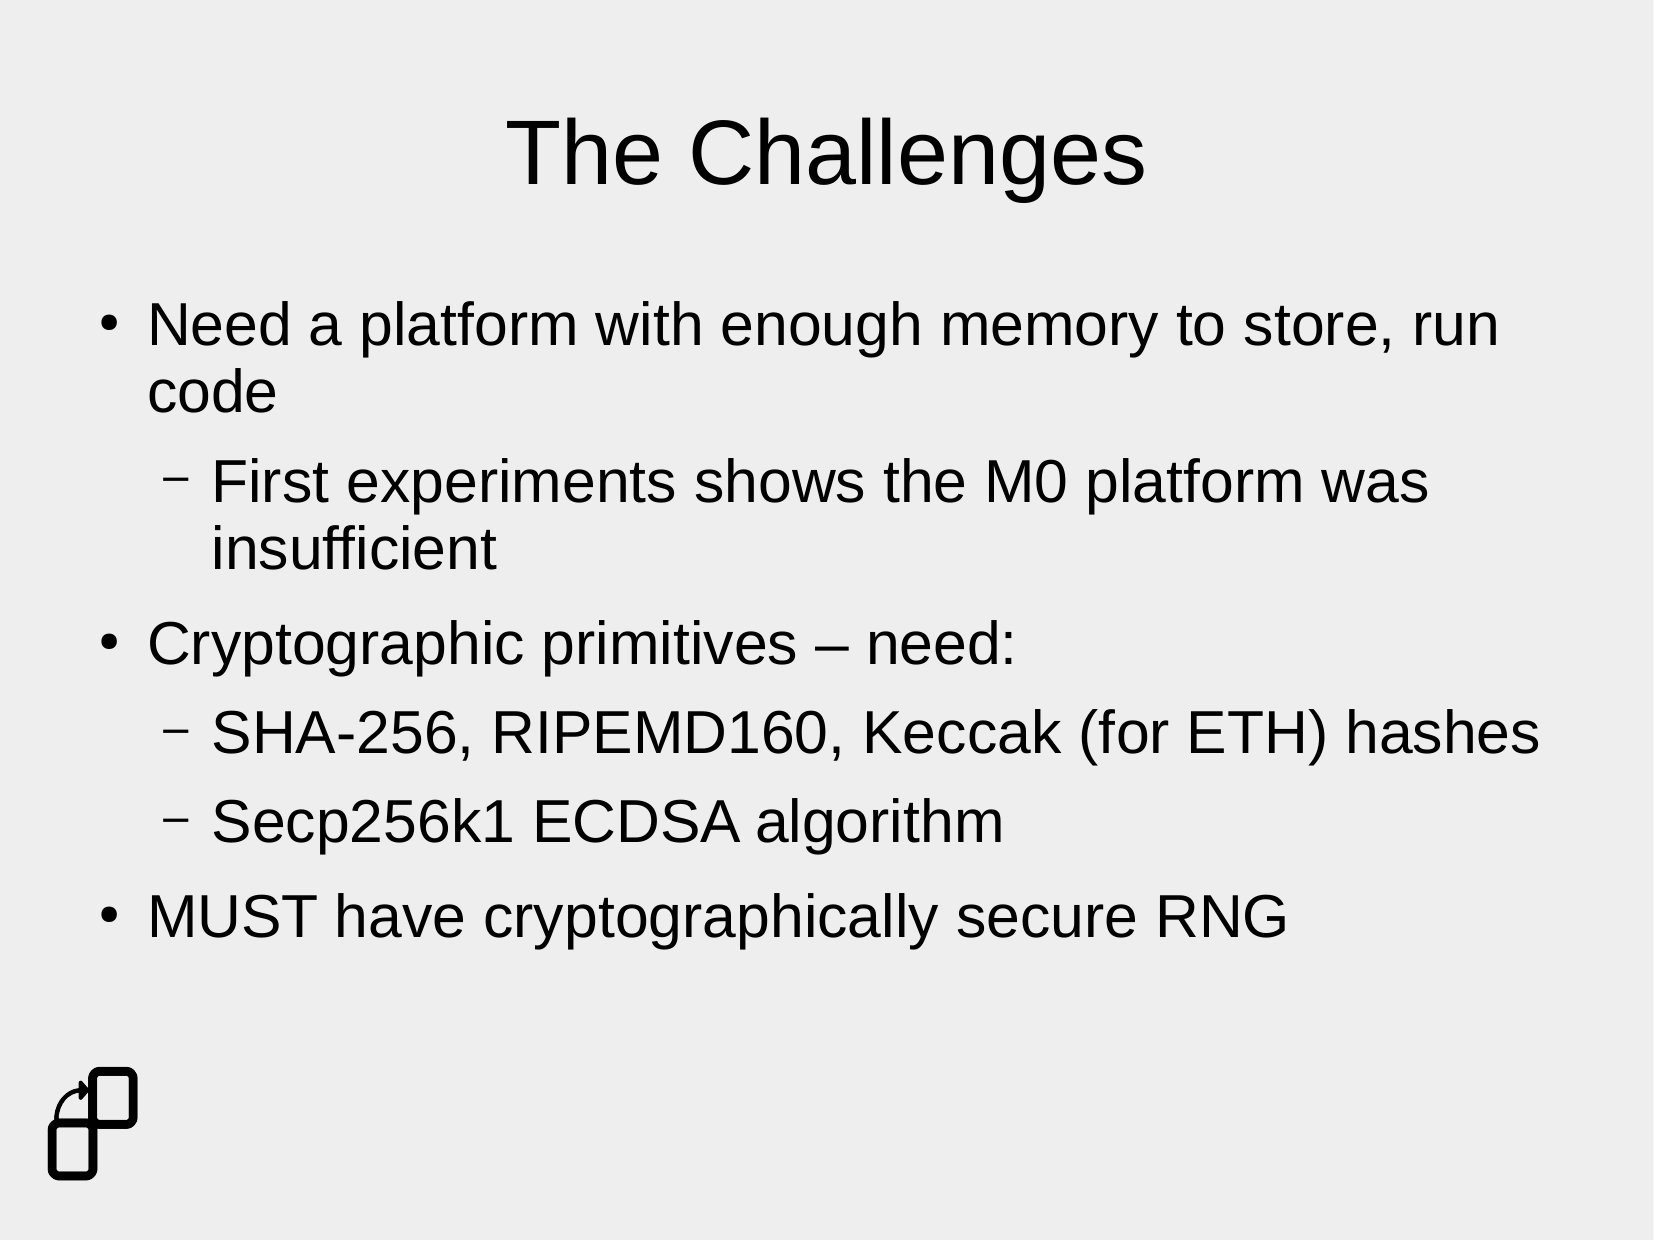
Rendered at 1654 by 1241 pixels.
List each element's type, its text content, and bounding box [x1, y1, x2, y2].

title The Challenges [82, 49, 1571, 257]
picture [30, 1062, 153, 1186]
list Need a platform with enough memory to store, run code First experiments shows the M0 platform was insufficient Cryptographic primitives – need: SHA-256, RIPEMD160, Keccak (for ETH) hashes Secp256k1 ECDSA algorithm MUST have cryptographically secure RNG [82, 290, 1571, 1010]
